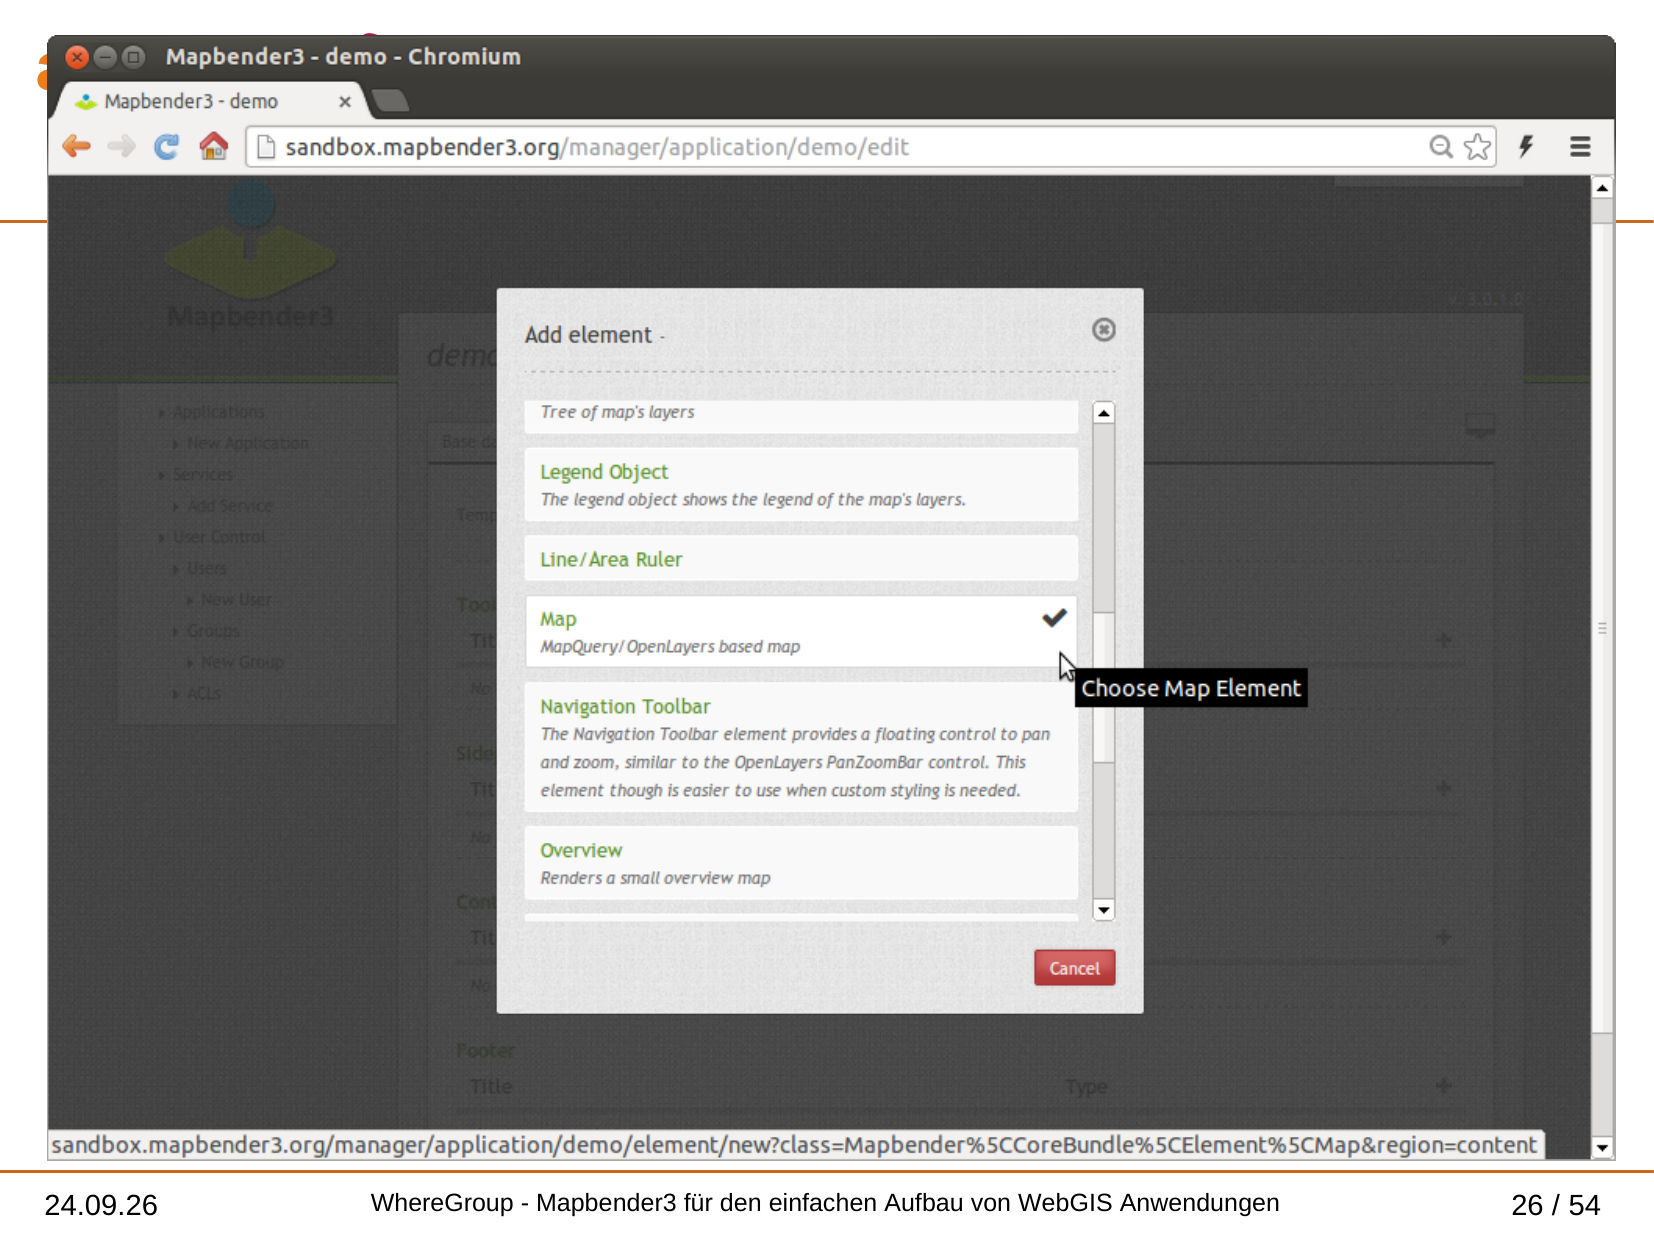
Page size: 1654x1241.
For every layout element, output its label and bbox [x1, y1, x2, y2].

picture [35, 23, 1616, 1161]
